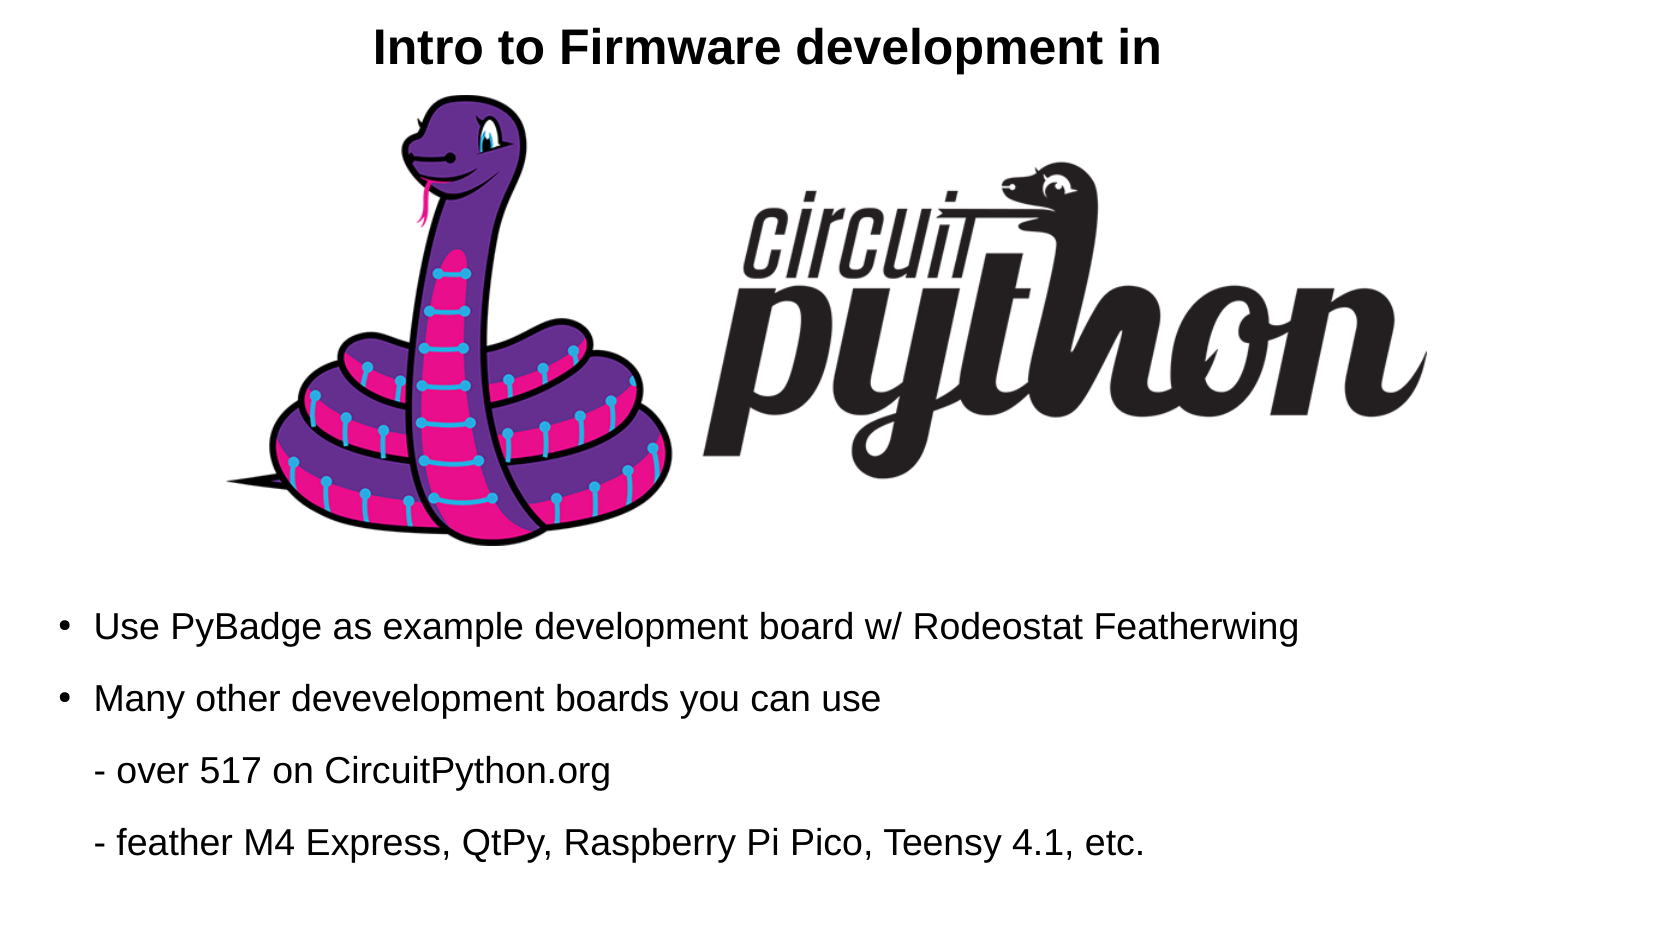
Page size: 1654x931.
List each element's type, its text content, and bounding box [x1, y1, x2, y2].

picture [226, 95, 1427, 546]
text_box Intro to Firmware development in [358, 11, 1296, 95]
text_box Use PyBadge as example development board w/ Rodeostat Featherwing Many other devevelopment boards you can use - over 517 on CircuitPython.org - feather M4 Express, QtPy, Raspberry Pi Pico, Teensy 4.1, etc. [43, 598, 1654, 931]
